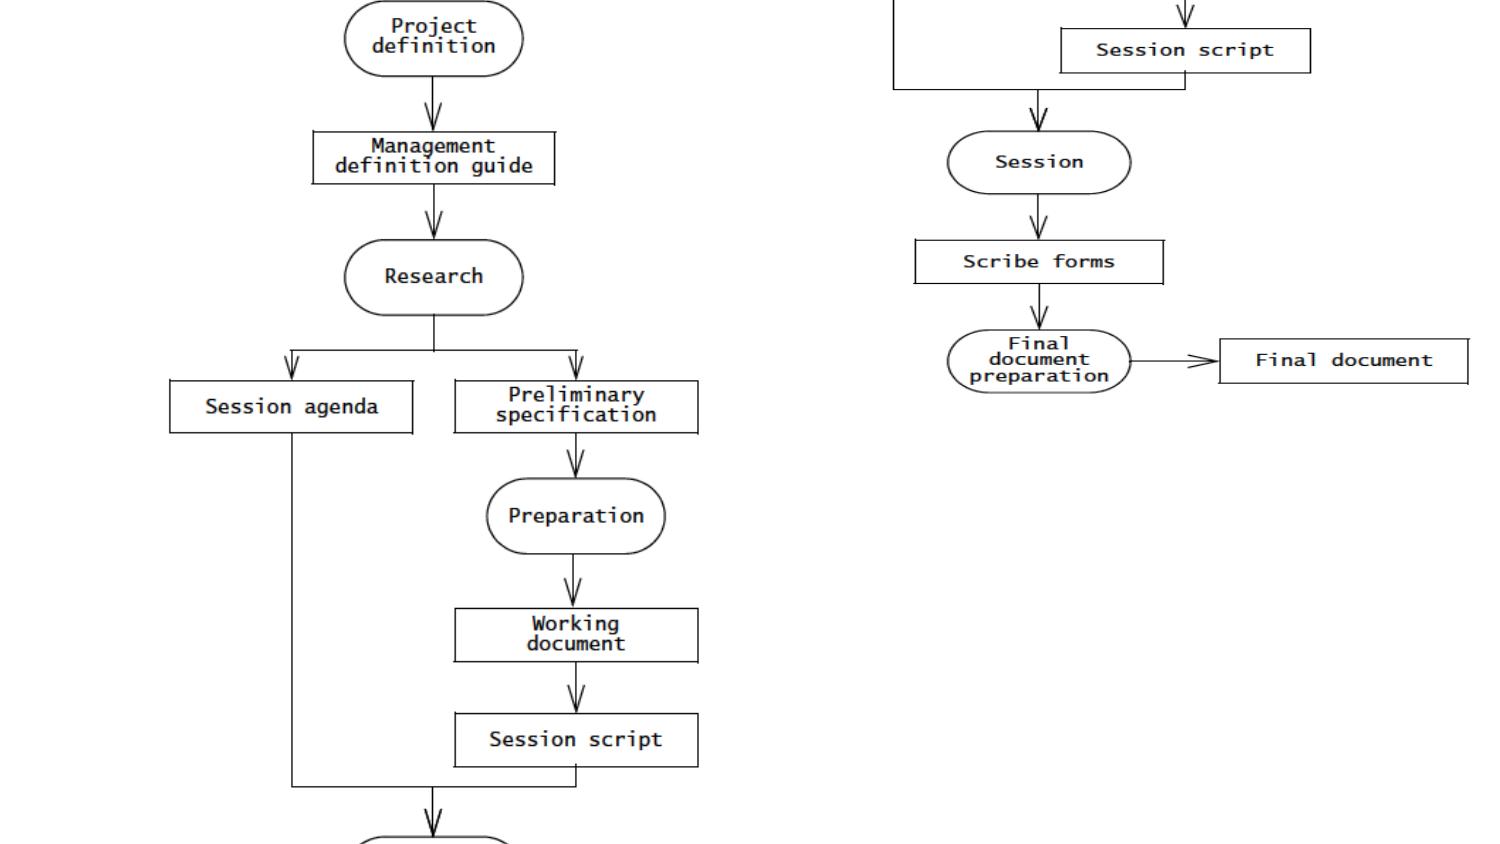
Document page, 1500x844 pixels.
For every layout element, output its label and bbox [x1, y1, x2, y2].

picture [158, 0, 1482, 844]
